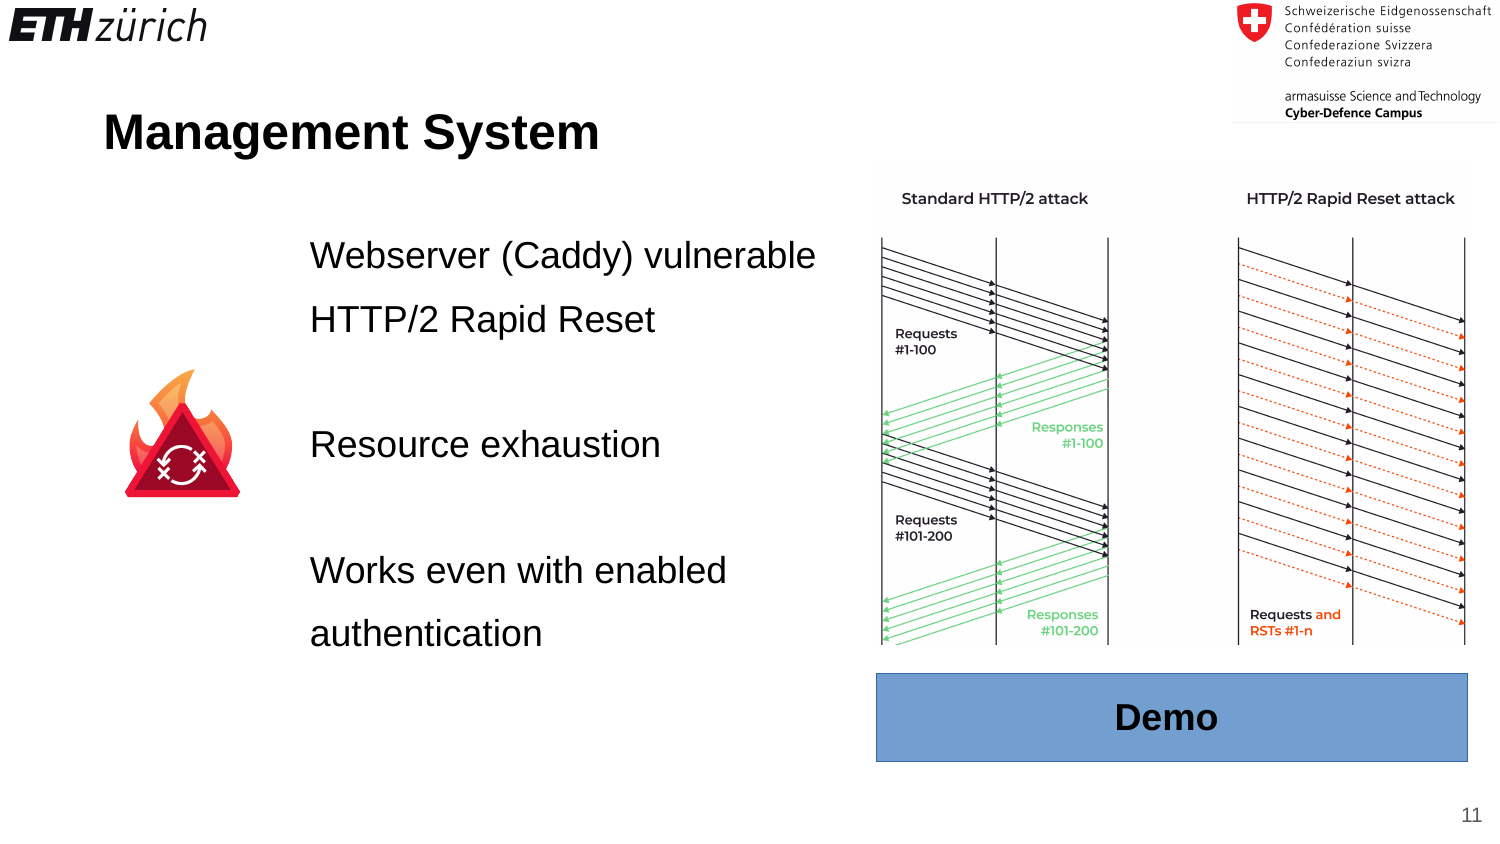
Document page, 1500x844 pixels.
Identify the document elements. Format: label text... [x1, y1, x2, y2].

text_box Demo [876, 673, 1468, 762]
text_box Webserver (Caddy) vulnerable HTTP/2 Rapid Reset Resource exhaustion Works even with enabled authentication [295, 206, 857, 663]
text_box Management System [88, 88, 1182, 178]
picture [1232, 0, 1500, 123]
picture [118, 362, 244, 507]
picture [873, 159, 1471, 645]
picture [8, 8, 207, 42]
